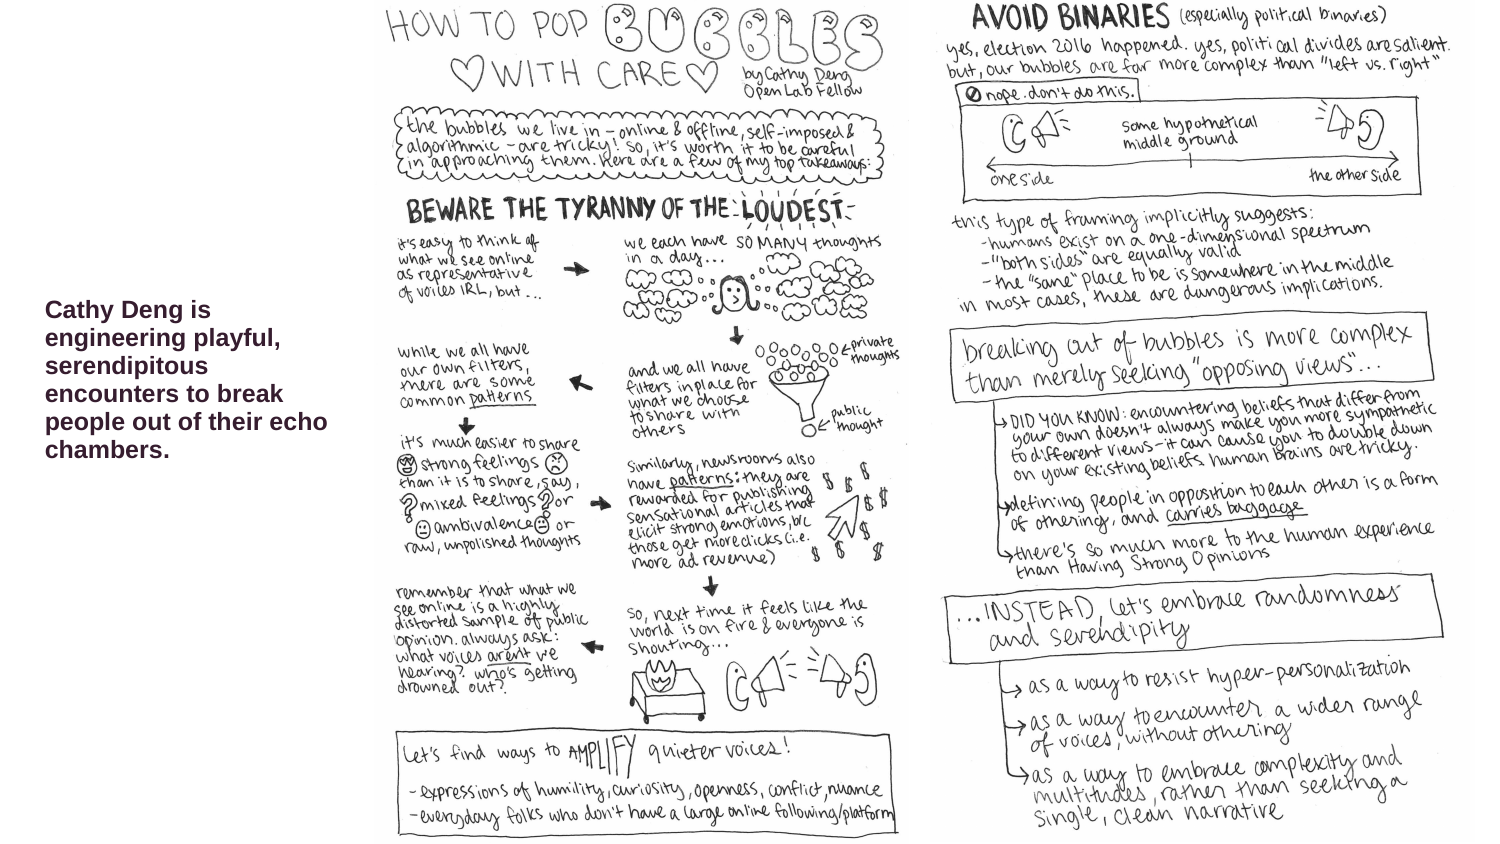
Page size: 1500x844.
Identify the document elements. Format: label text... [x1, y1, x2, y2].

picture [930, 0, 1475, 842]
text_box Cathy Deng is engineering playful, serendipitous encounters to break people out of their echo chambers. [30, 288, 363, 541]
picture [374, 0, 909, 844]
